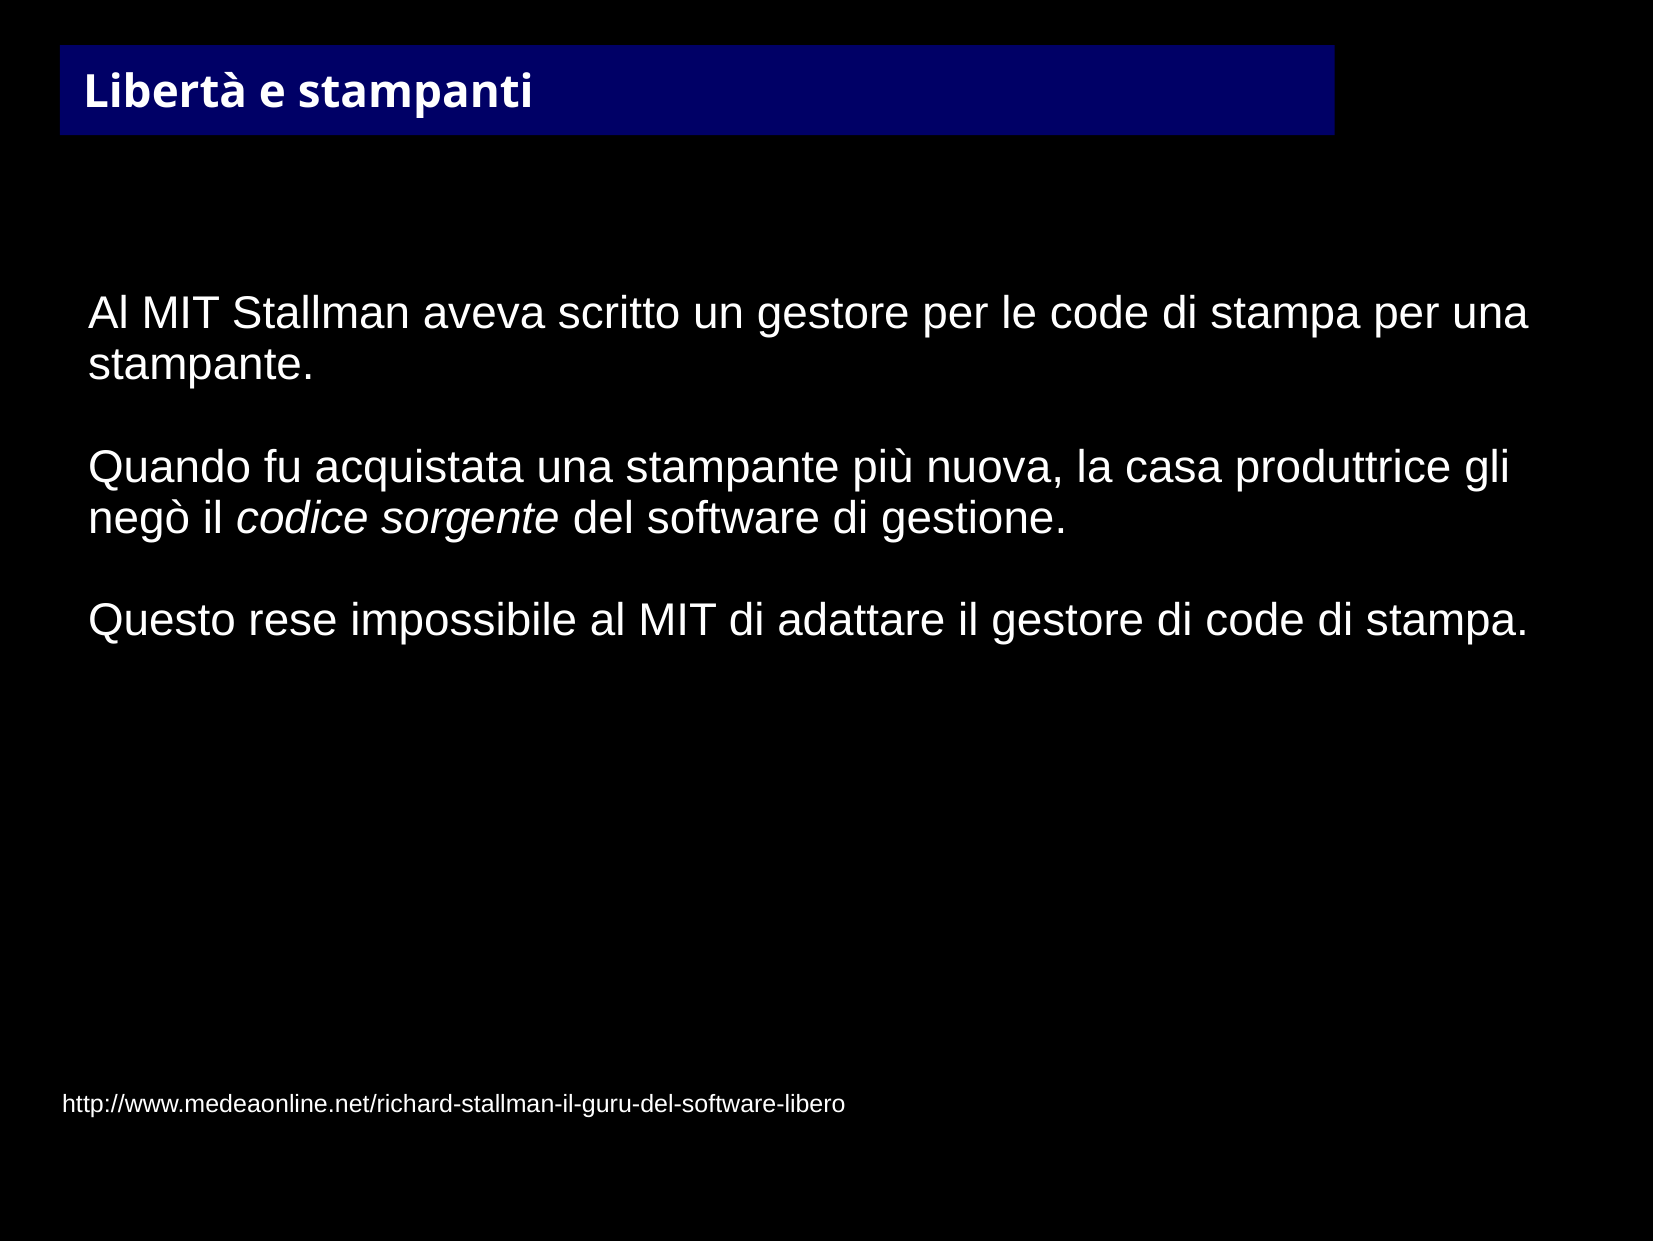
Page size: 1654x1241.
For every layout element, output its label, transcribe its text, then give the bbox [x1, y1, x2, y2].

text_box Al MIT Stallman aveva scritto un gestore per le code di stampa per una stampante. Quando fu acquistata una stampante più nuova, la casa produttrice gli negò il codice sorgente del software di gestione. Questo rese impossibile al MIT di adattare il gestore di code di stampa. [73, 279, 1558, 751]
list Libertà e stampanti [59, 45, 1335, 136]
text_box http://www.medeaonline.net/richard-stallman-il-guru-del-software-libero [47, 1082, 1653, 1210]
